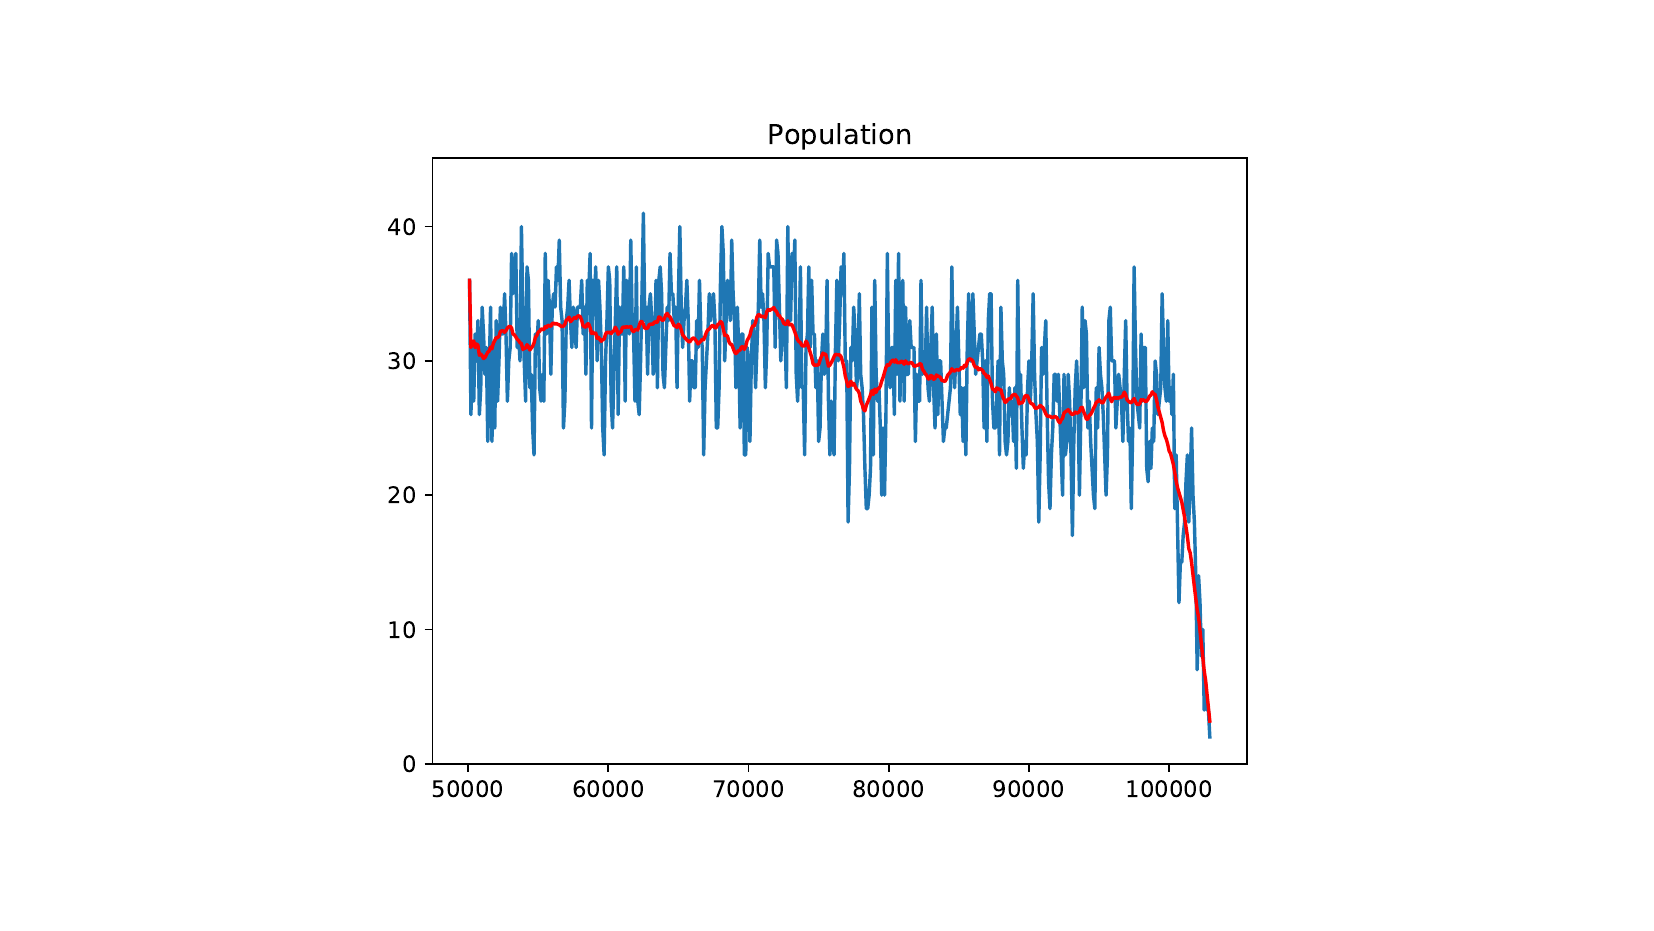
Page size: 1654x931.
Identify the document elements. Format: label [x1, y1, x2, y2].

picture [301, 62, 1353, 851]
